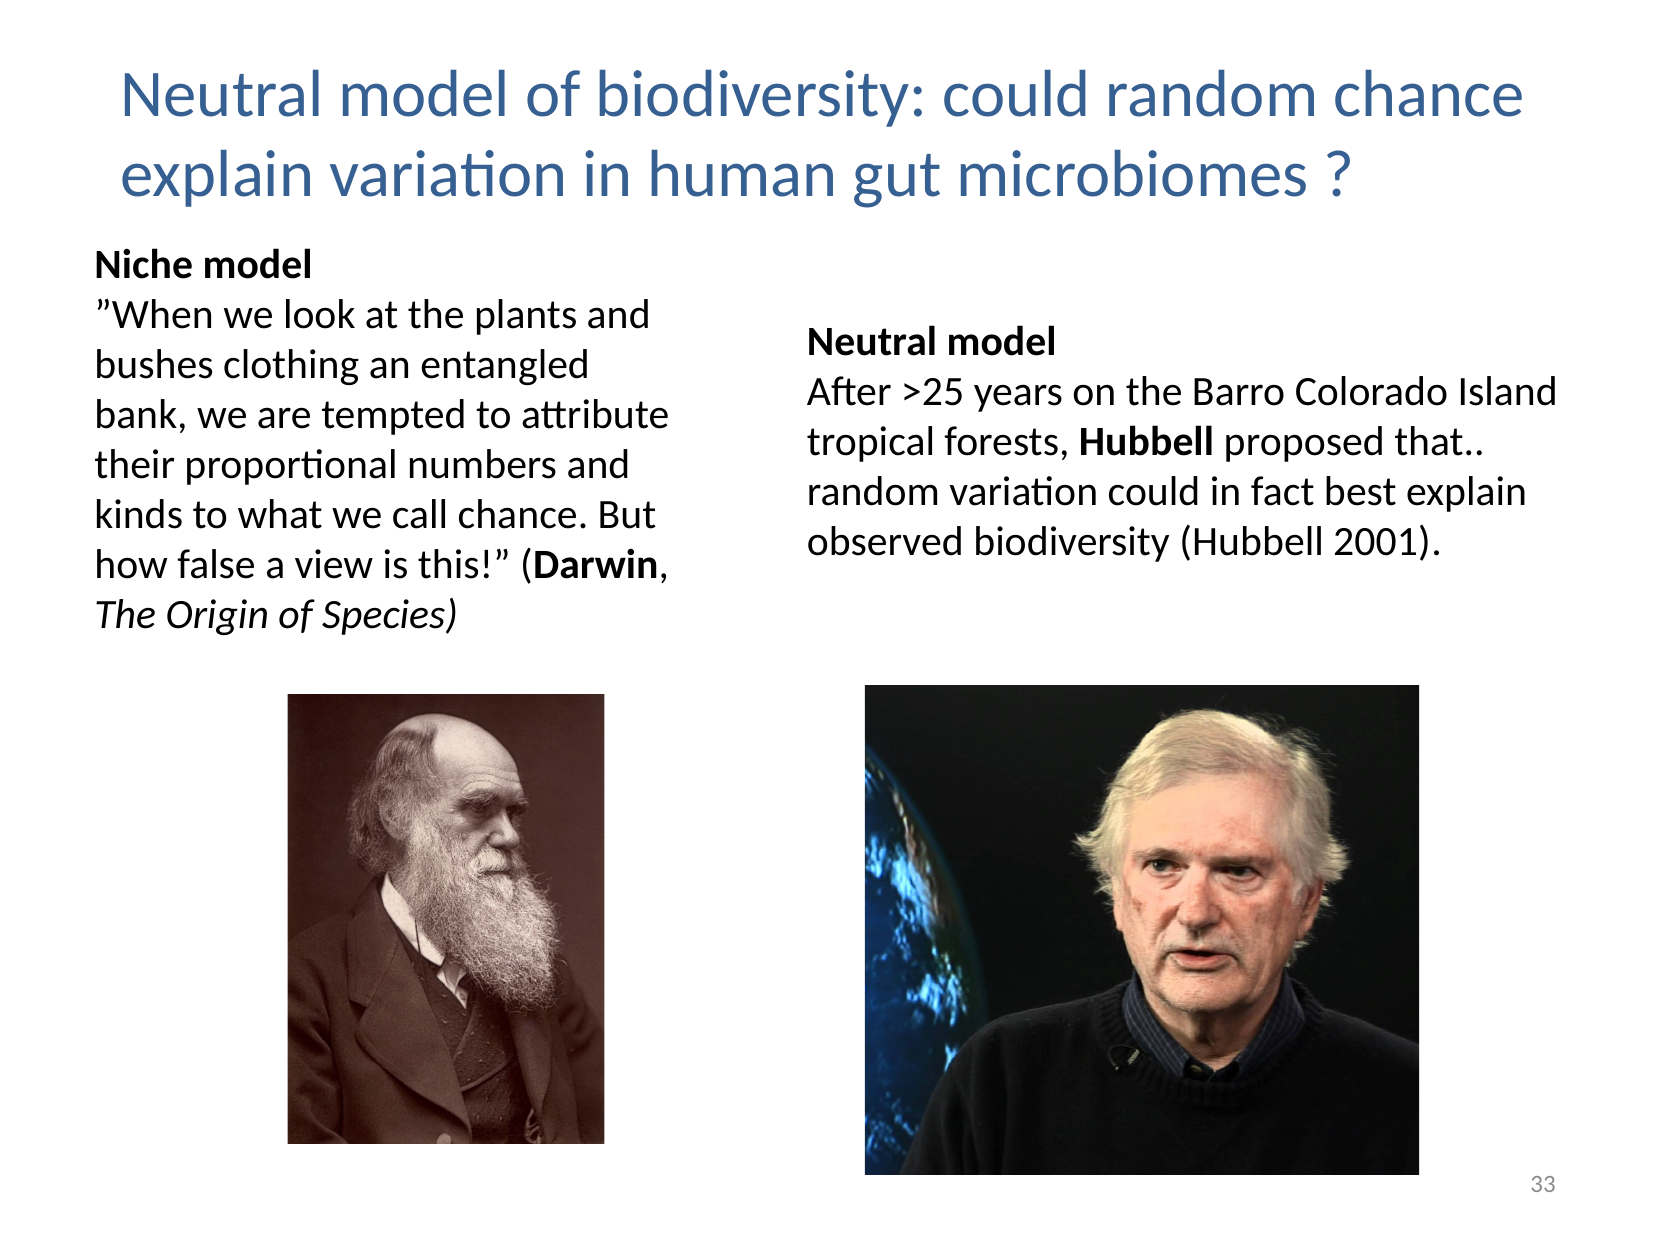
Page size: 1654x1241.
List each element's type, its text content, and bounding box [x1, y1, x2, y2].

text_box Neutral model After >25 years on the Barro Colorado Island tropical forests, Hubbell proposed that.. random variation could in fact best explain observed biodiversity (Hubbell 2001). [792, 306, 1601, 572]
picture [864, 685, 1420, 1175]
picture [287, 694, 605, 1144]
text_box Niche model ”When we look at the plants and bushes clothing an entangled bank, we are tempted to attribute their proportional numbers and kinds to what we call chance. But how false a view is this!” (Darwin, The Origin of Species) [79, 229, 690, 645]
text_box Neutral model of biodiversity: could random chance explain variation in human gut microbiomes ? [106, 42, 1581, 218]
